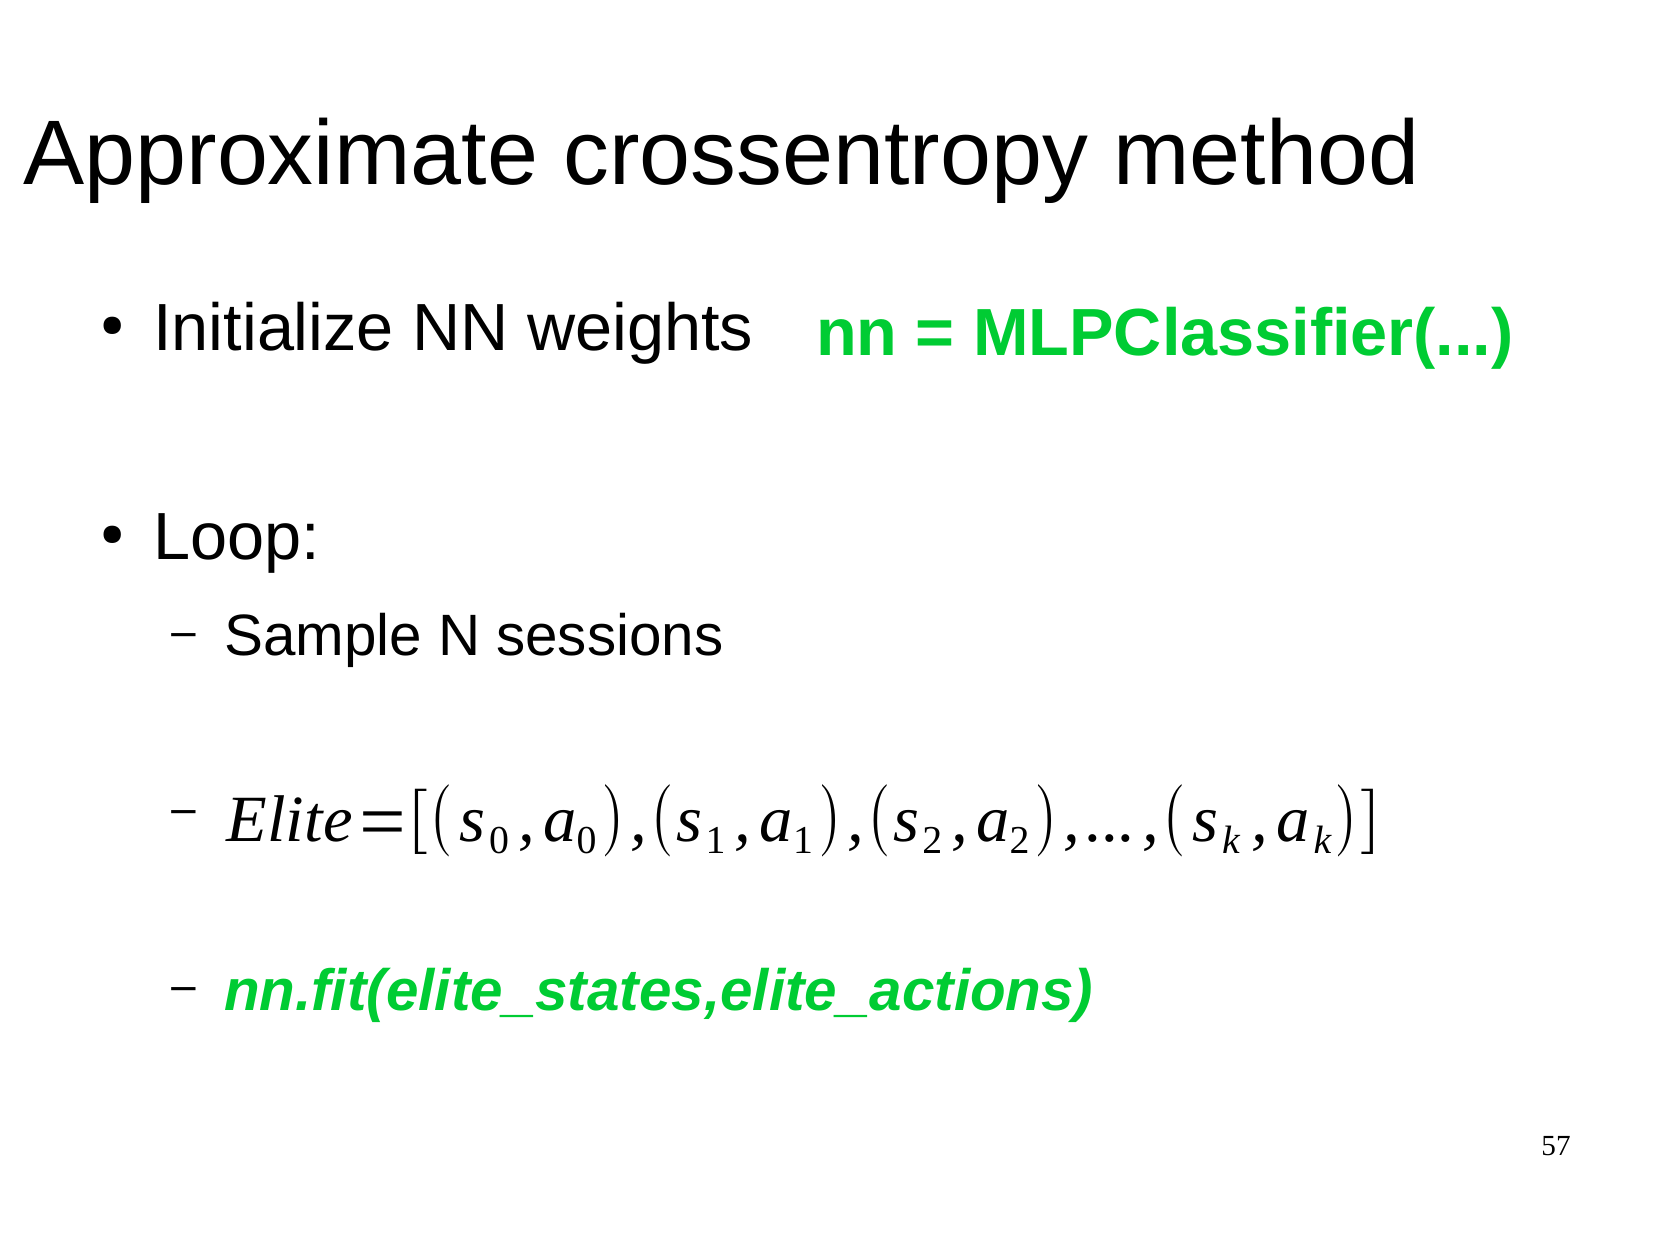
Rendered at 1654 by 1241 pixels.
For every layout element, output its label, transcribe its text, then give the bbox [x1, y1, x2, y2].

list Initialize NN weights Loop: Sample N sessions nn.fit(elite_states,elite_actions) [82, 290, 1571, 1111]
chart [205, 779, 1396, 865]
title Approximate crossentropy method [23, 49, 1512, 257]
text_box nn = MLPClassifier(...) [801, 287, 1606, 452]
